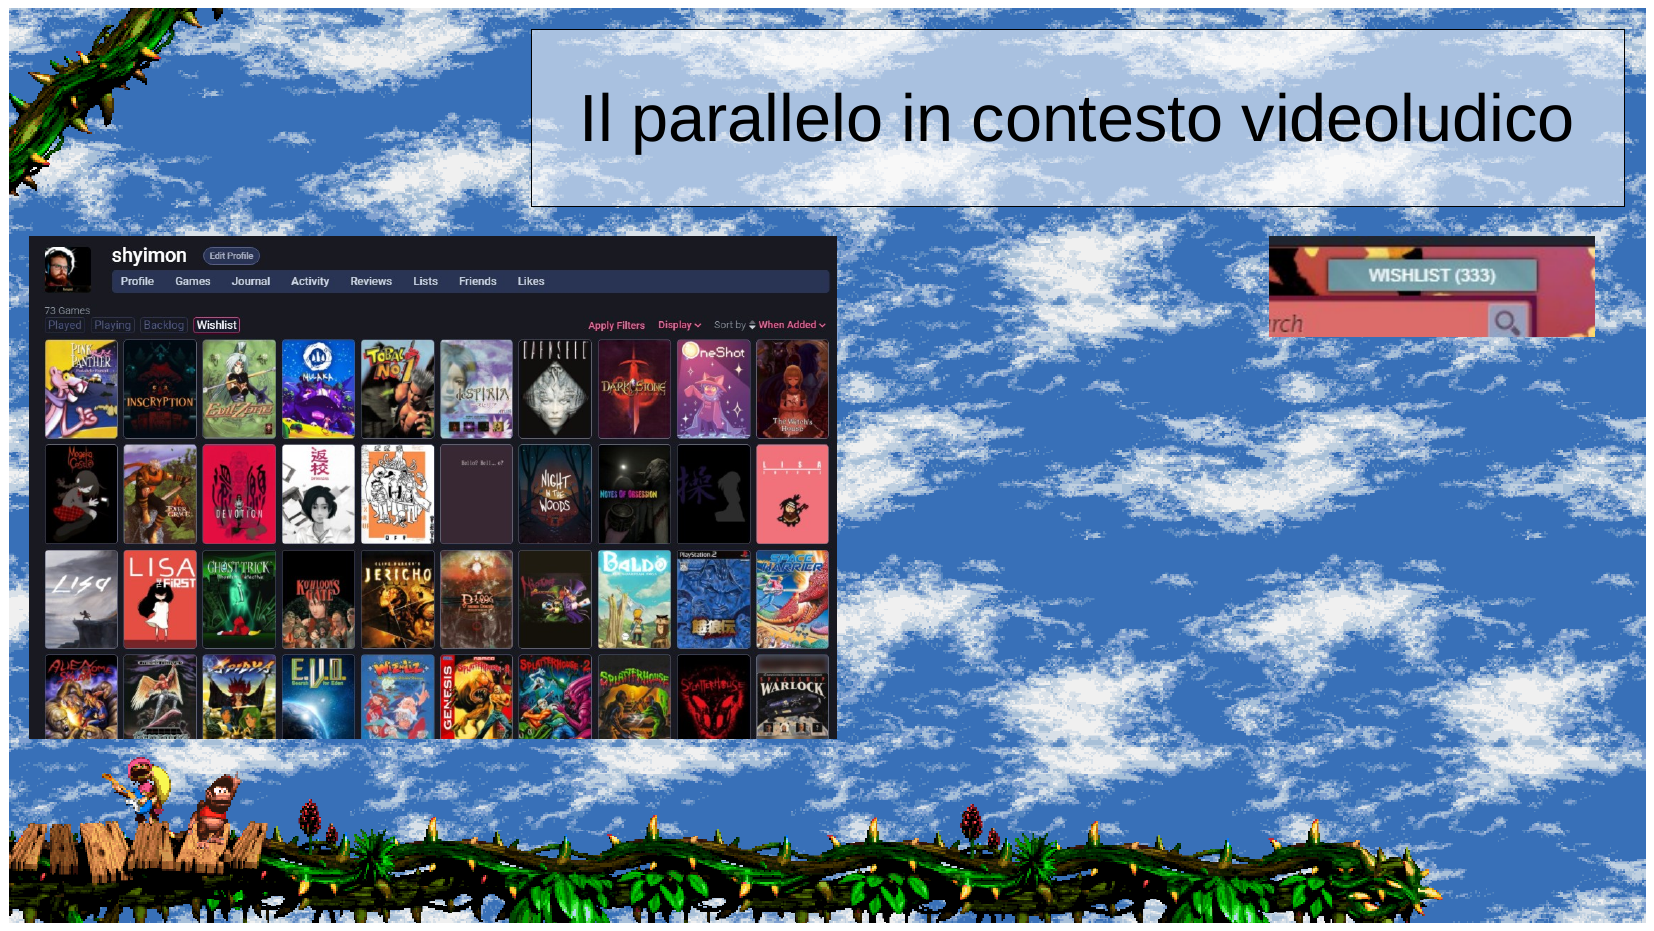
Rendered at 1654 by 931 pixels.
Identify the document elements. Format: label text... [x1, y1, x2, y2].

picture [0, 0, 1654, 931]
subtitle Il parallelo in contesto videoludico [531, 29, 1625, 207]
